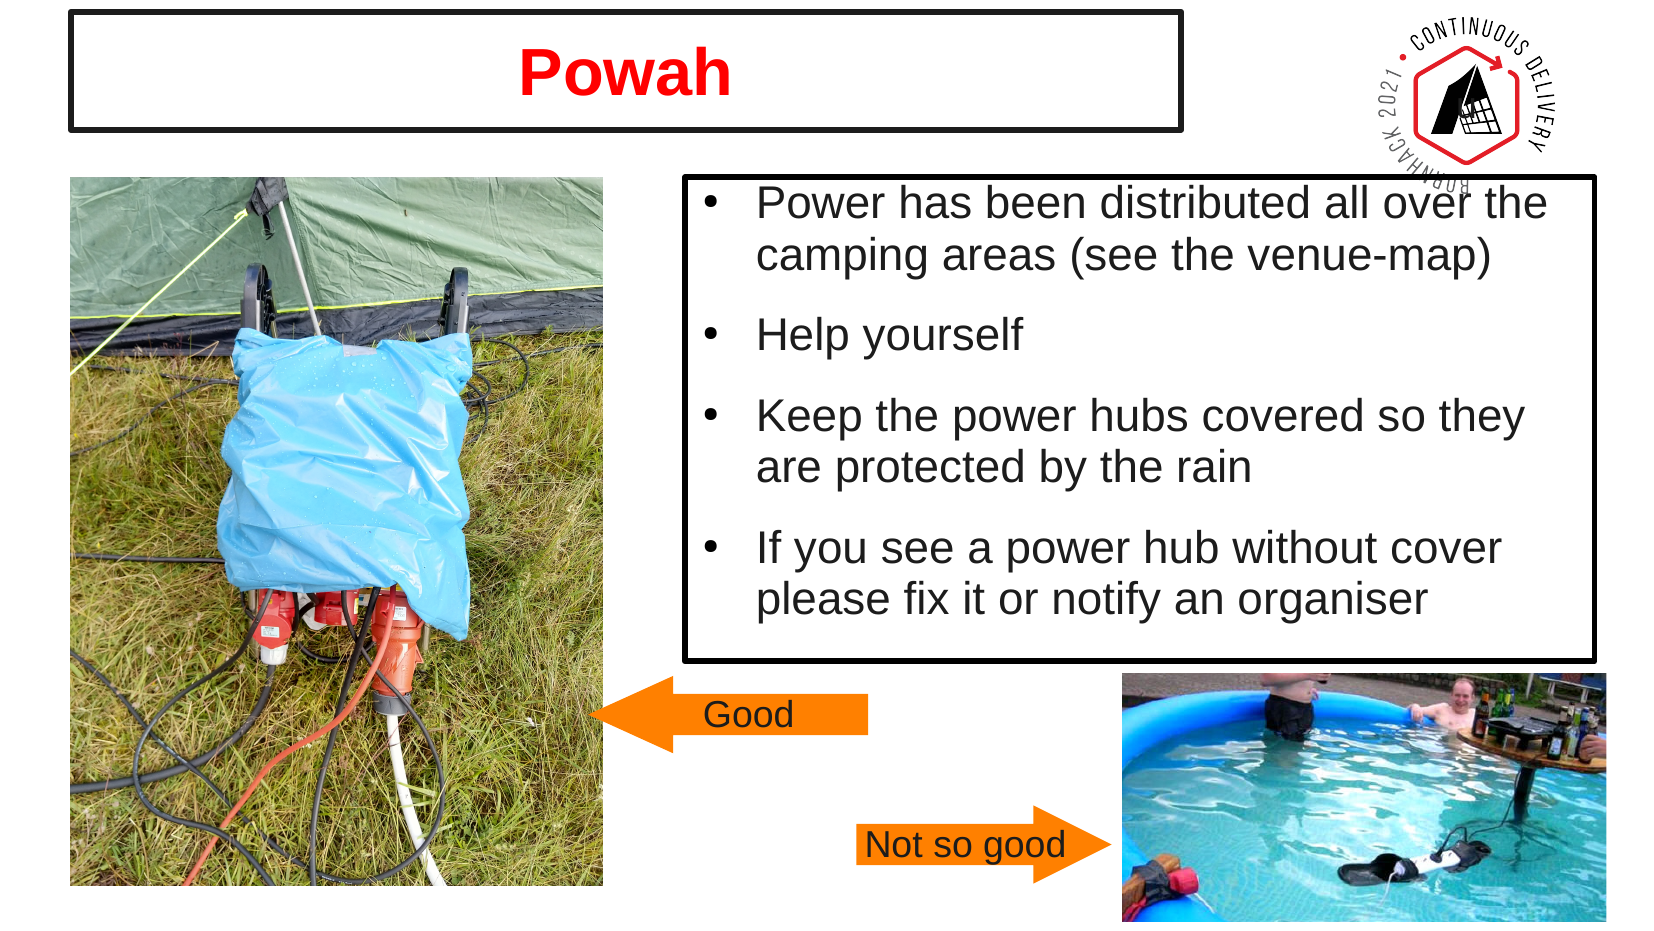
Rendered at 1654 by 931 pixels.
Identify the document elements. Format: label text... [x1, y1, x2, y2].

subtitle Power has been distributed all over the camping areas (see the venue-map) Help yourself Keep the power hubs covered so they are protected by the rain If you see a power hub without cover please fix it or notify an organiser [685, 177, 1595, 662]
text_box Not so good [862, 814, 1099, 875]
text_box Good [602, 685, 863, 745]
picture [1378, 17, 1555, 174]
picture [1122, 673, 1607, 922]
title Powah [70, 11, 1182, 130]
picture [70, 177, 603, 886]
